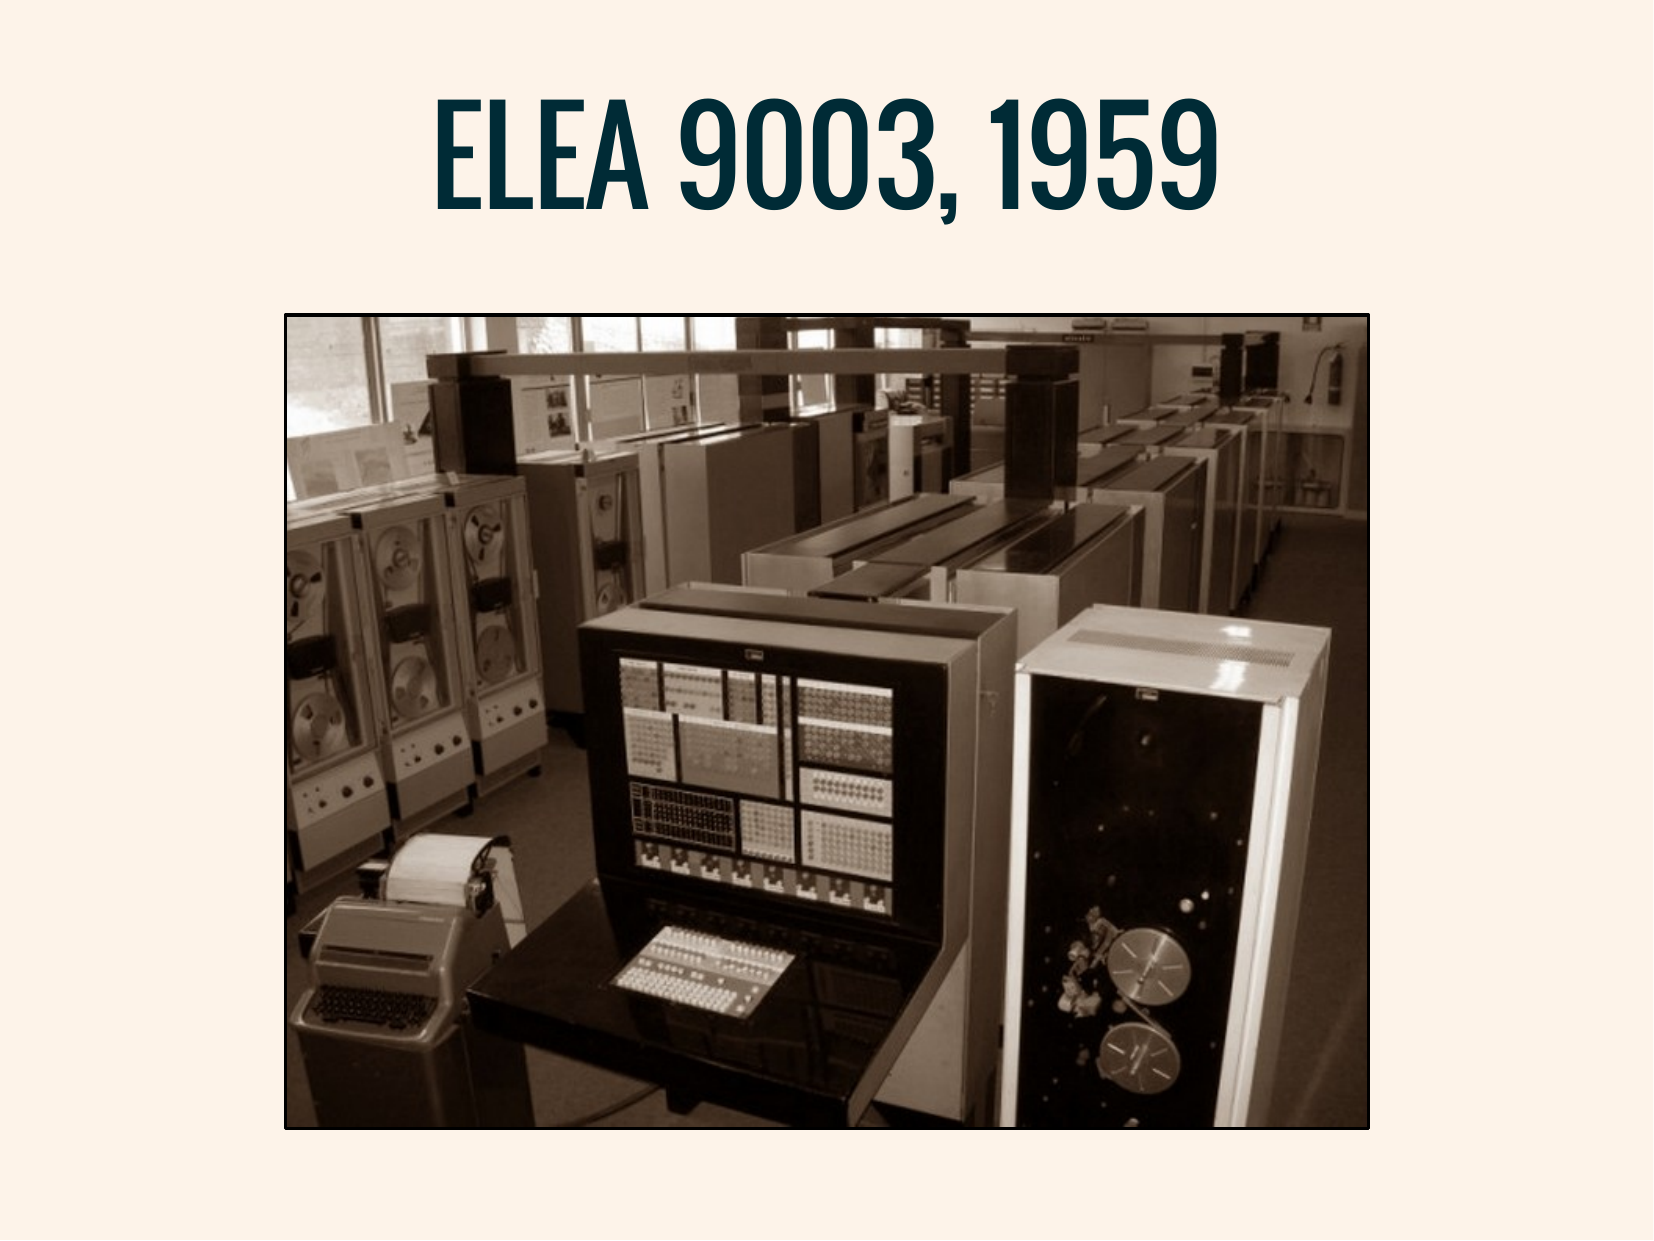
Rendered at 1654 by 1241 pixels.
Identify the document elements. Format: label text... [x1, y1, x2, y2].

title ELEA 9003, 1959 [82, 49, 1571, 257]
picture [286, 316, 1368, 1127]
